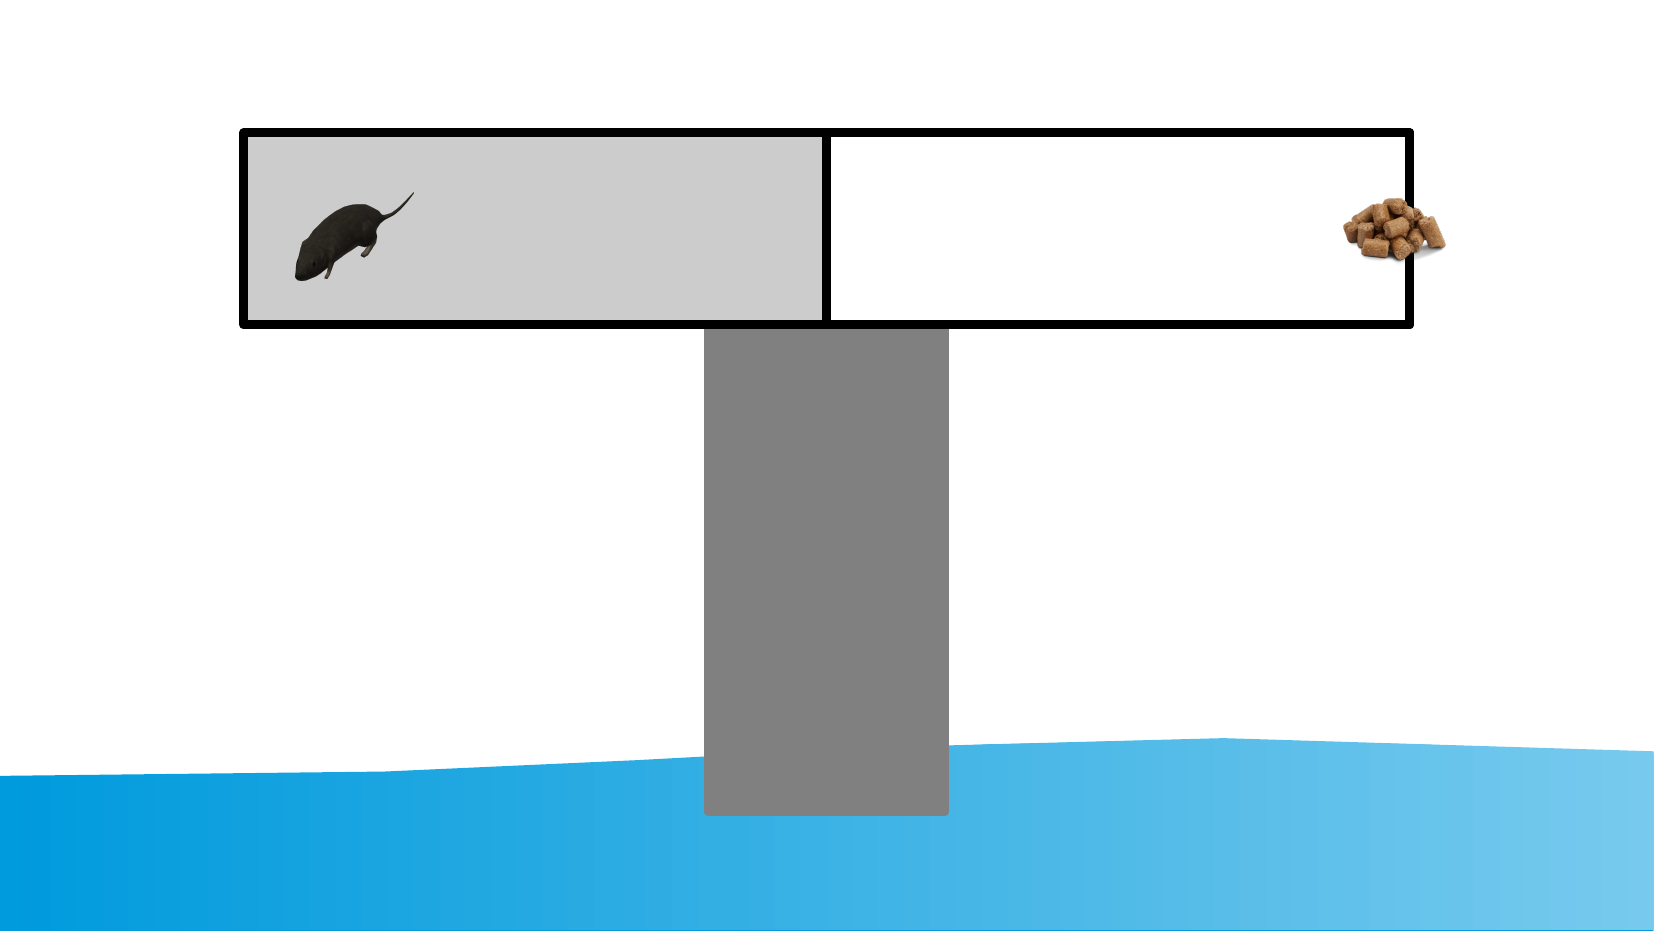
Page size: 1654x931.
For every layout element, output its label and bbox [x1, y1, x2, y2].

picture [1343, 141, 1447, 266]
text_box [243, 132, 1410, 813]
picture [295, 192, 414, 281]
